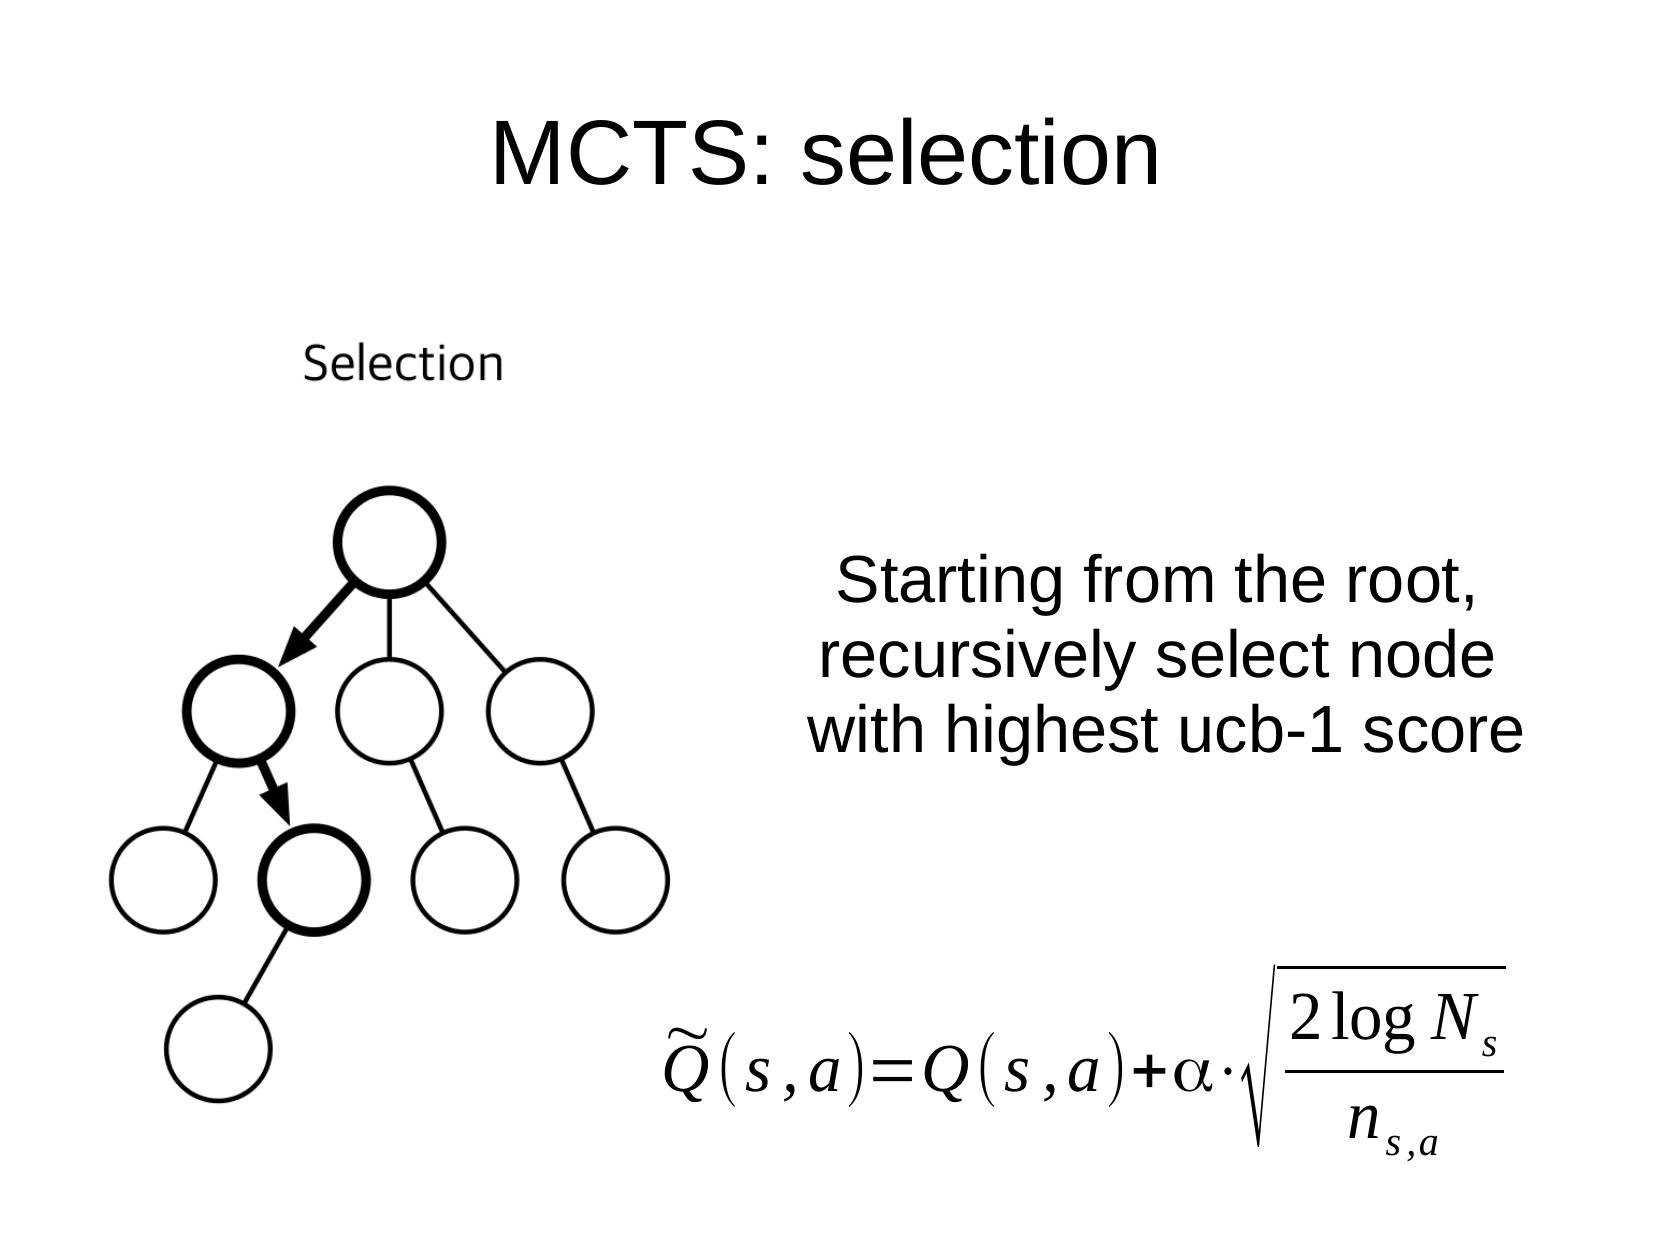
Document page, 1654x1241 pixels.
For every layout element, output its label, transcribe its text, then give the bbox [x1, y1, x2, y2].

list Starting from the root, recursively select node with highest ucb-1 score [680, 467, 1583, 1241]
chart [644, 962, 1523, 1165]
title MCTS: selection [82, 49, 1571, 257]
picture [89, 303, 698, 1130]
